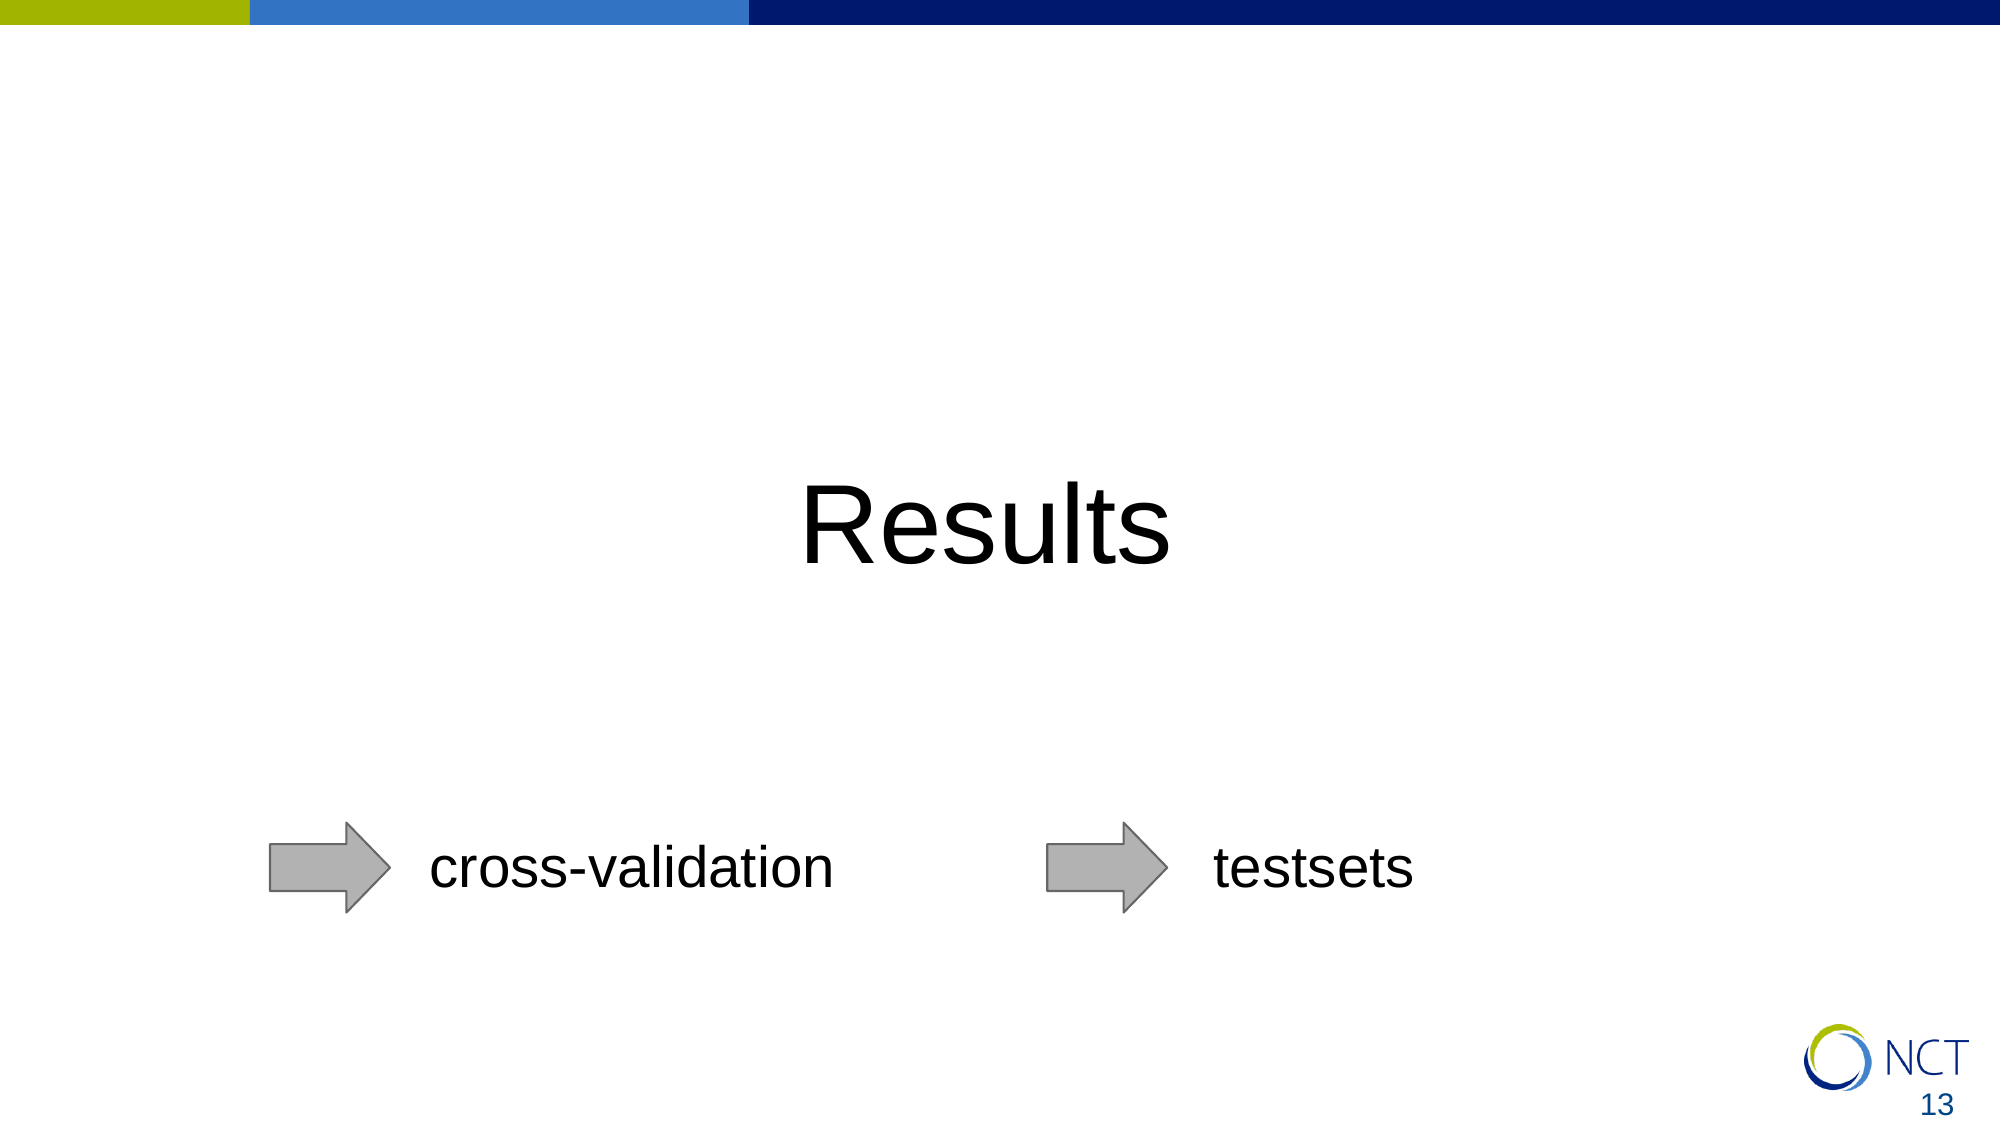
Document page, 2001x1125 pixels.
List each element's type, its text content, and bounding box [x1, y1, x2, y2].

title Results [90, 149, 1882, 901]
text_box 13 [1905, 1080, 1981, 1125]
text_box [270, 822, 391, 913]
text_box cross-validation [414, 827, 851, 908]
text_box testsets [1198, 827, 1471, 908]
text_box [1047, 822, 1168, 913]
picture [1804, 1024, 1969, 1091]
